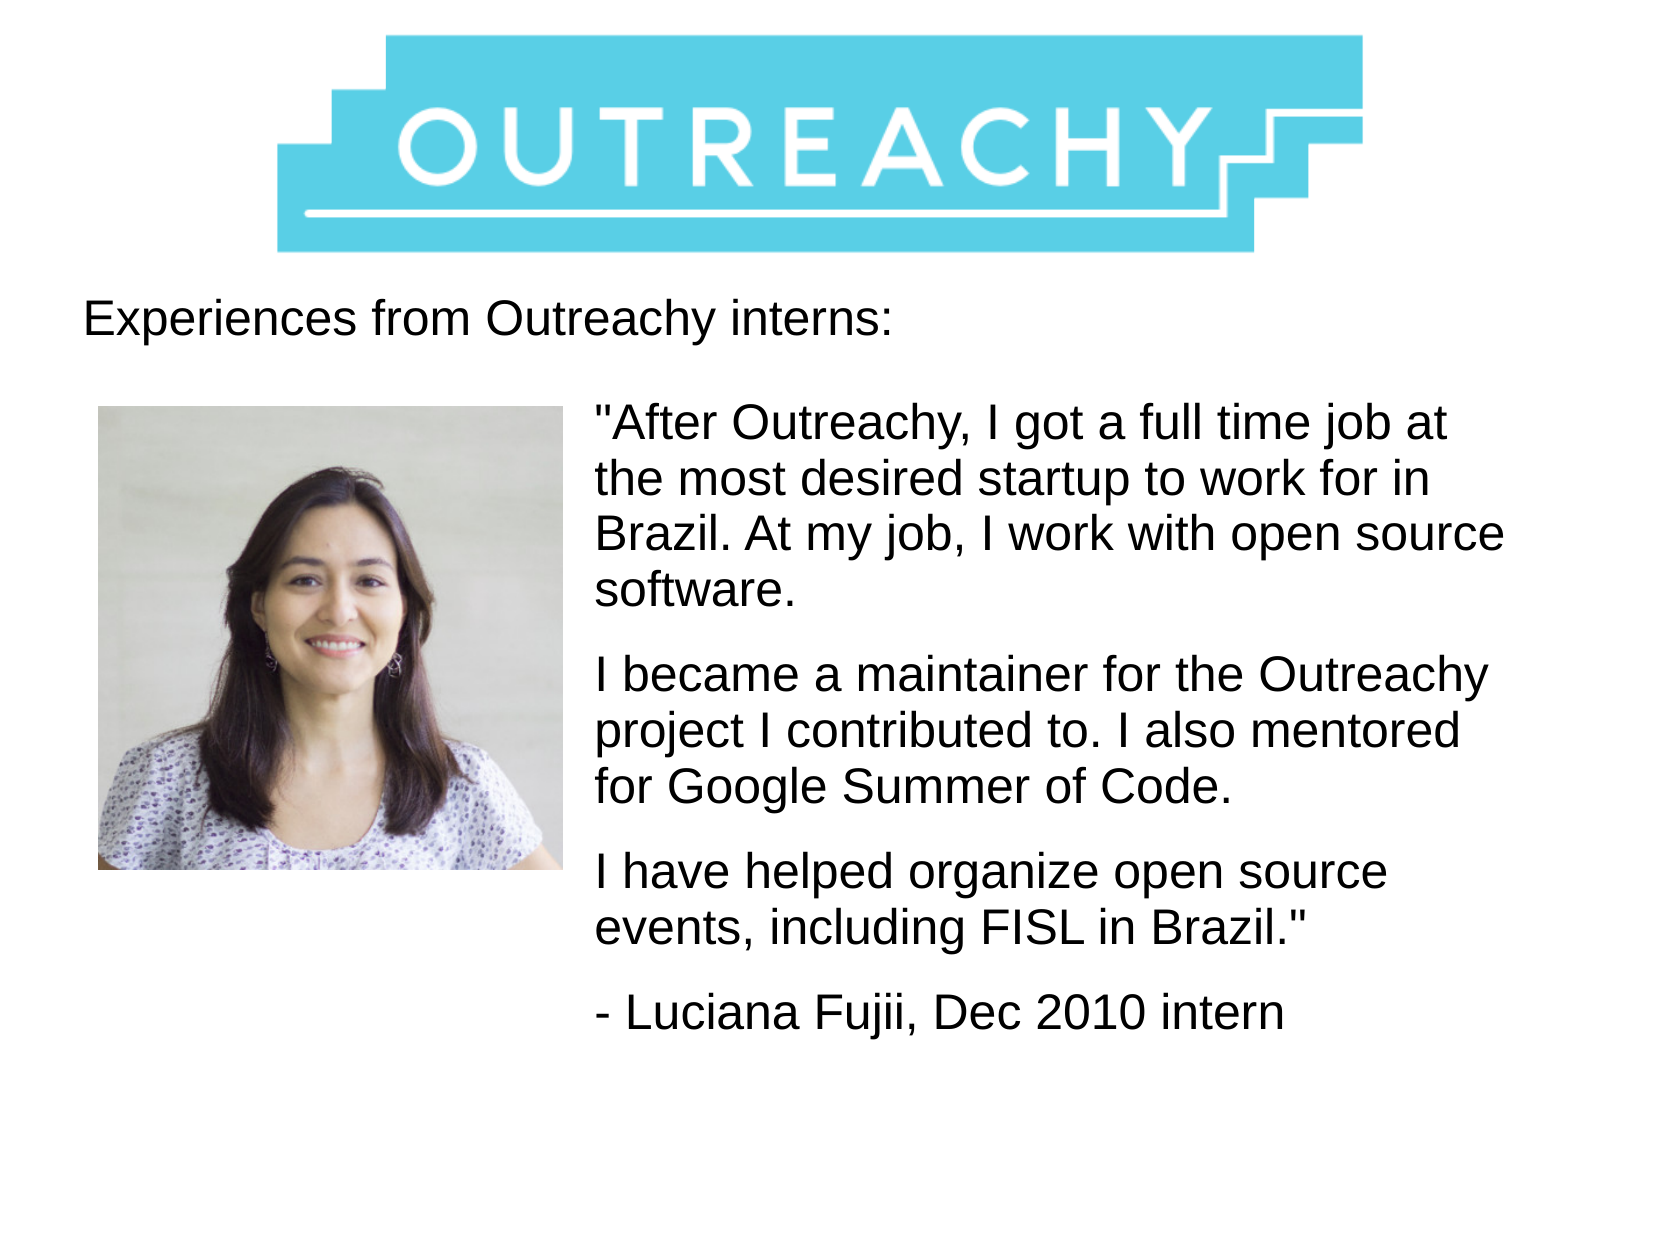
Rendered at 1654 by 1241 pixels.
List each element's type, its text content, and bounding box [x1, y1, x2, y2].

picture [98, 406, 563, 871]
text_box "After Outreachy, I got a full time job at the most desired startup to work for in Brazil. At my job, I work with open source software. I became a maintainer for the Outreachy project I contributed to. I also mentored for Google Summer of Code. I have helped organize open source events, including FISL in Brazil." - Luciana Fujii, Dec 2010 intern [579, 386, 1540, 1048]
picture [206, 15, 1447, 270]
list Experiences from Outreachy interns: [82, 290, 1561, 631]
